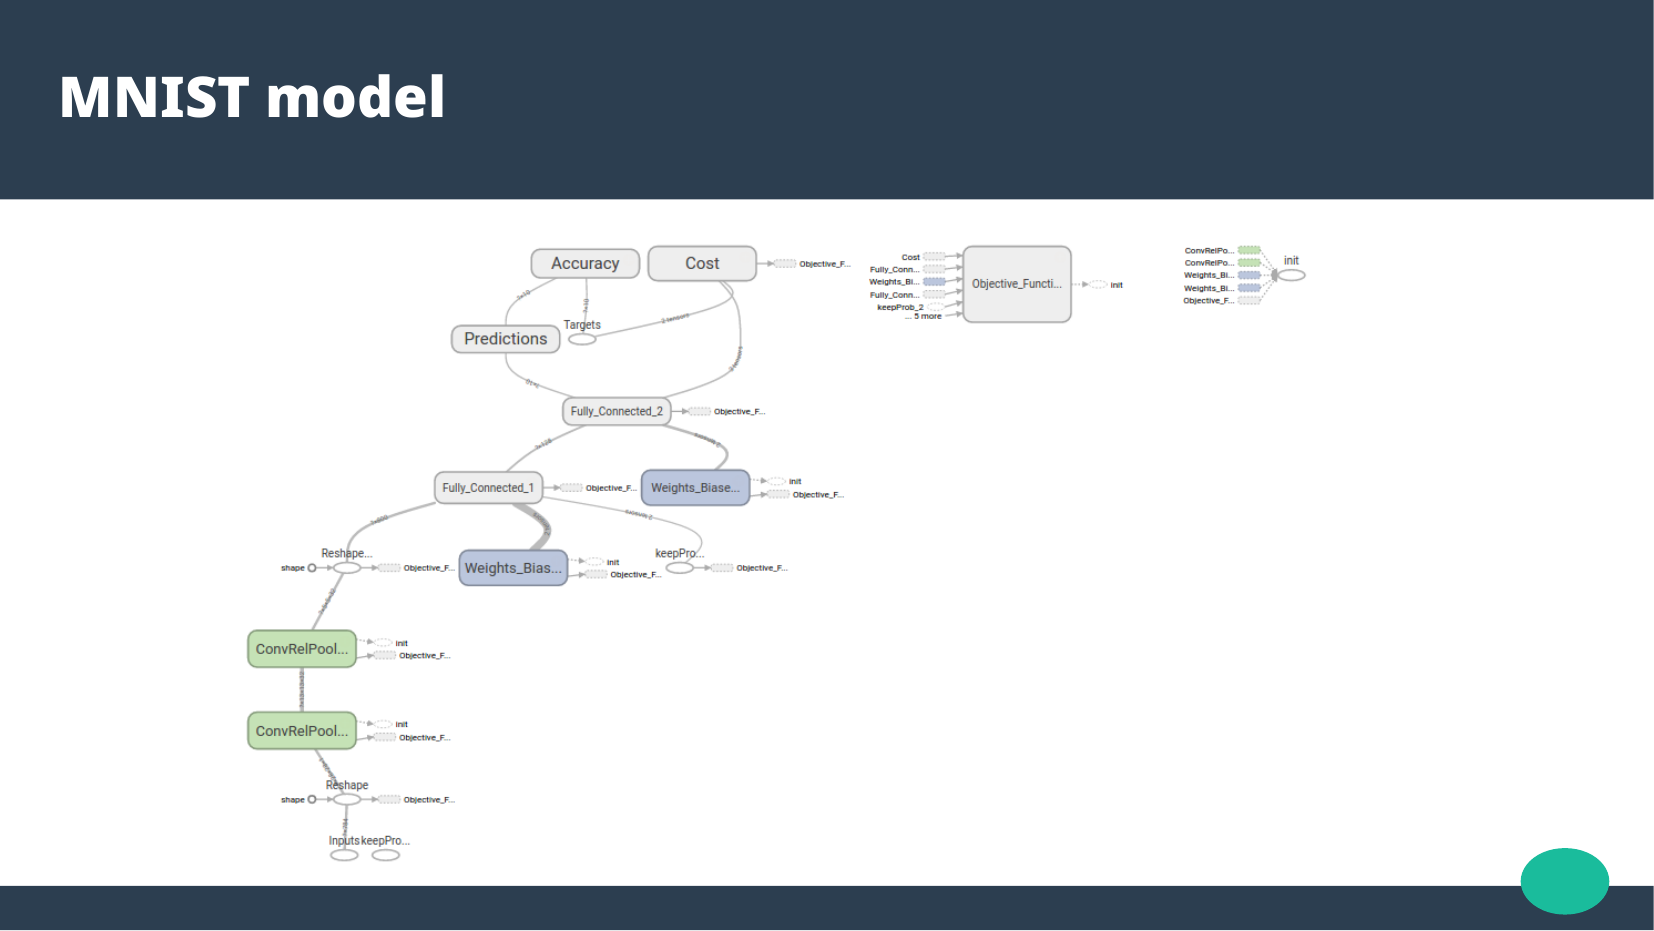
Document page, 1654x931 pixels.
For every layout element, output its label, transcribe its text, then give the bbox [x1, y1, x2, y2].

title MNIST model [59, 37, 1595, 155]
picture [212, 218, 1335, 878]
